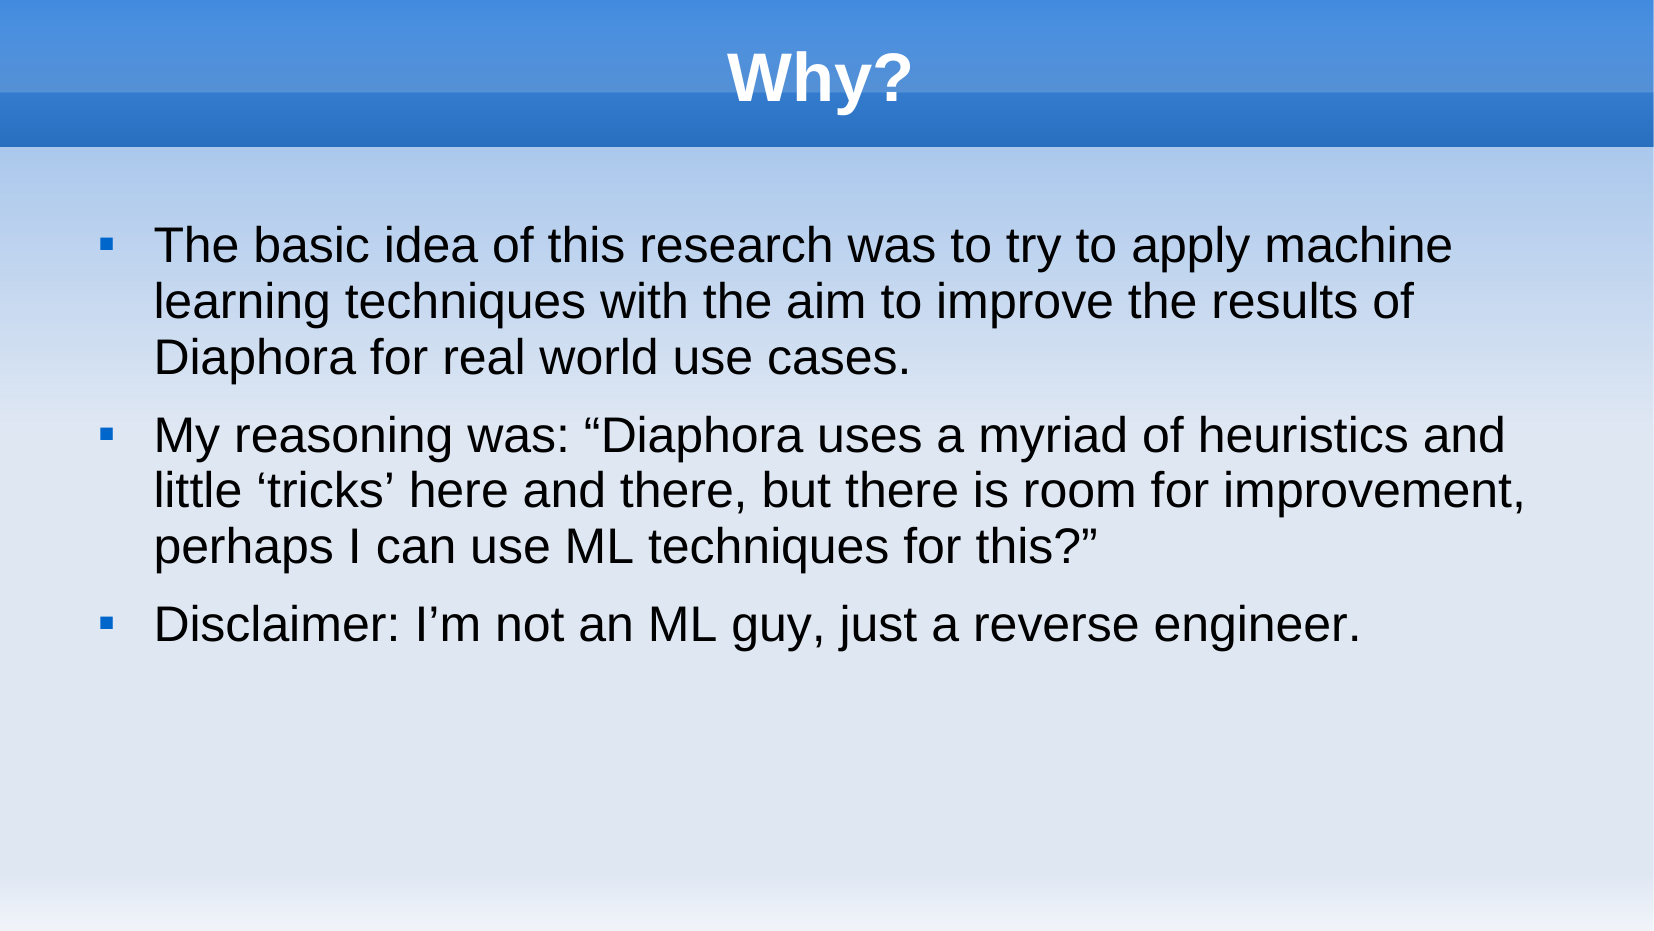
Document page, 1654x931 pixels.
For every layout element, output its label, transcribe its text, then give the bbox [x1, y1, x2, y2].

list The basic idea of this research was to try to apply machine learning techniques with the aim to improve the results of Diaphora for real world use cases. My reasoning was: “Diaphora uses a myriad of heuristics and little ‘tricks’ here and there, but there is room for improvement, perhaps I can use ML techniques for this?” Disclaimer: I’m not an ML guy, just a reverse engineer. [82, 217, 1571, 832]
title Why? [76, 0, 1565, 156]
picture [0, 0, 1654, 931]
